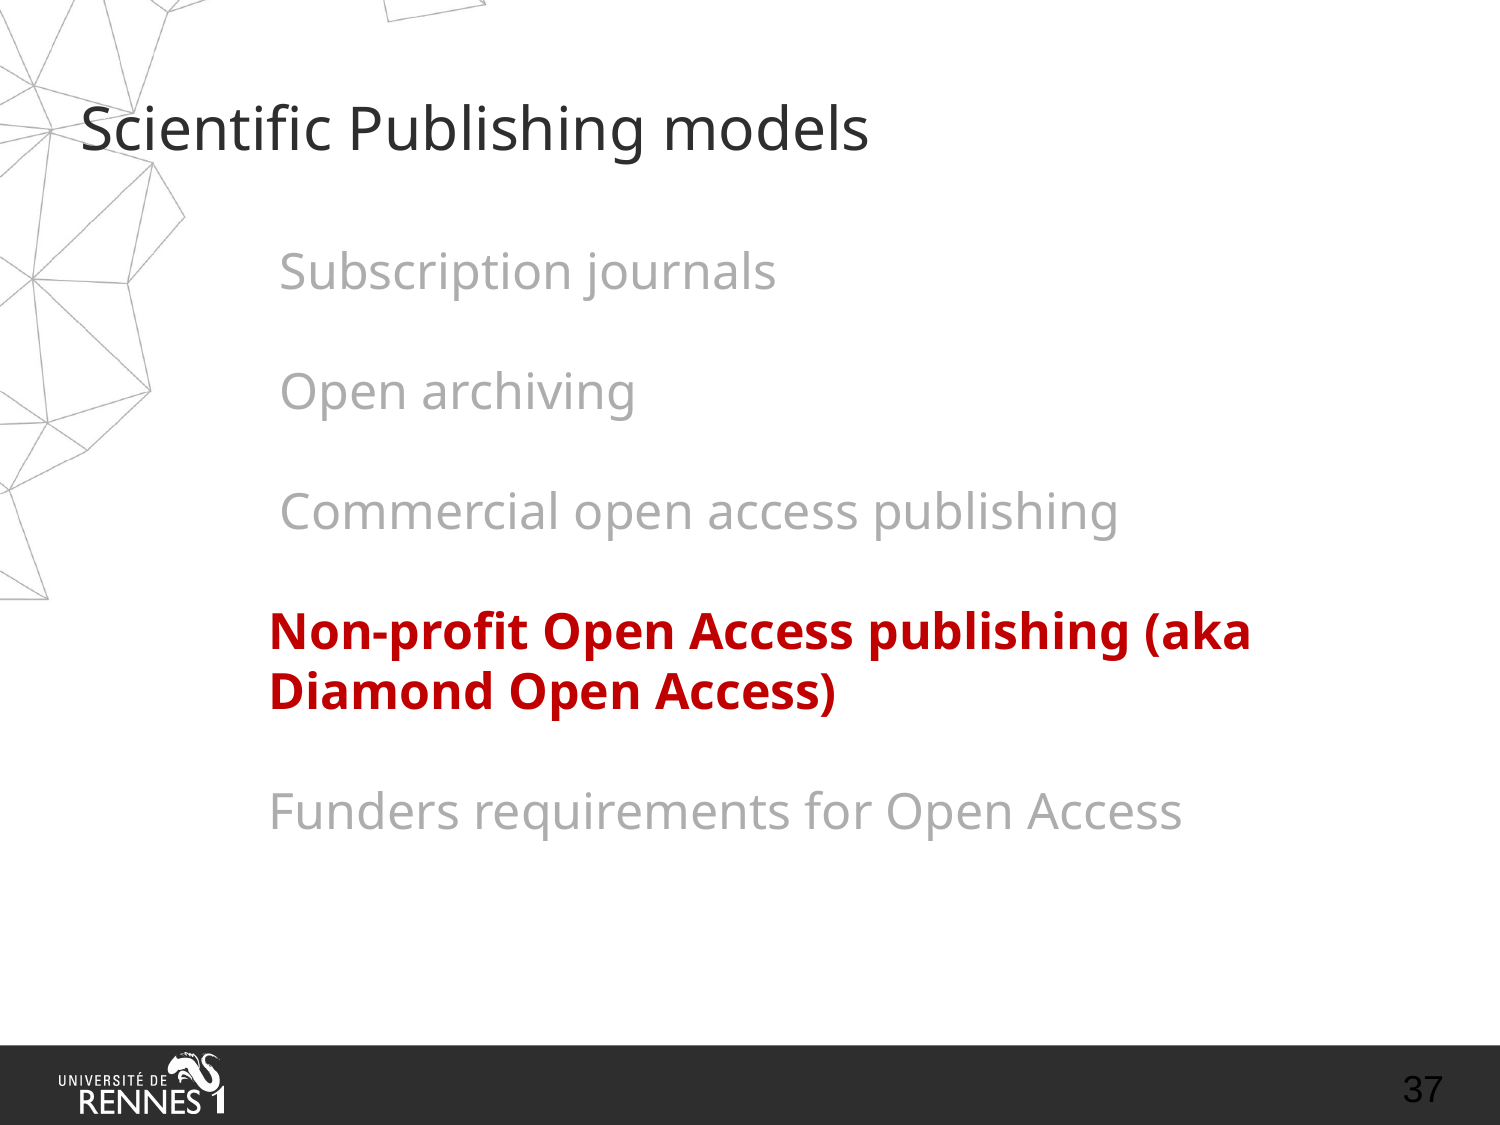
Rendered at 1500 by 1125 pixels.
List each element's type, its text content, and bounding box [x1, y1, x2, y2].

text_box Scientific Publishing models [65, 82, 1471, 212]
picture [59, 1052, 224, 1114]
text_box <number> [1257, 1057, 1459, 1118]
picture [0, 0, 1500, 1045]
text_box Subscription journals Open archiving Commercial open access publishing Non-profit Open Access publishing (aka Diamond Open Access) Funders requirements for Open Access [253, 231, 1365, 528]
